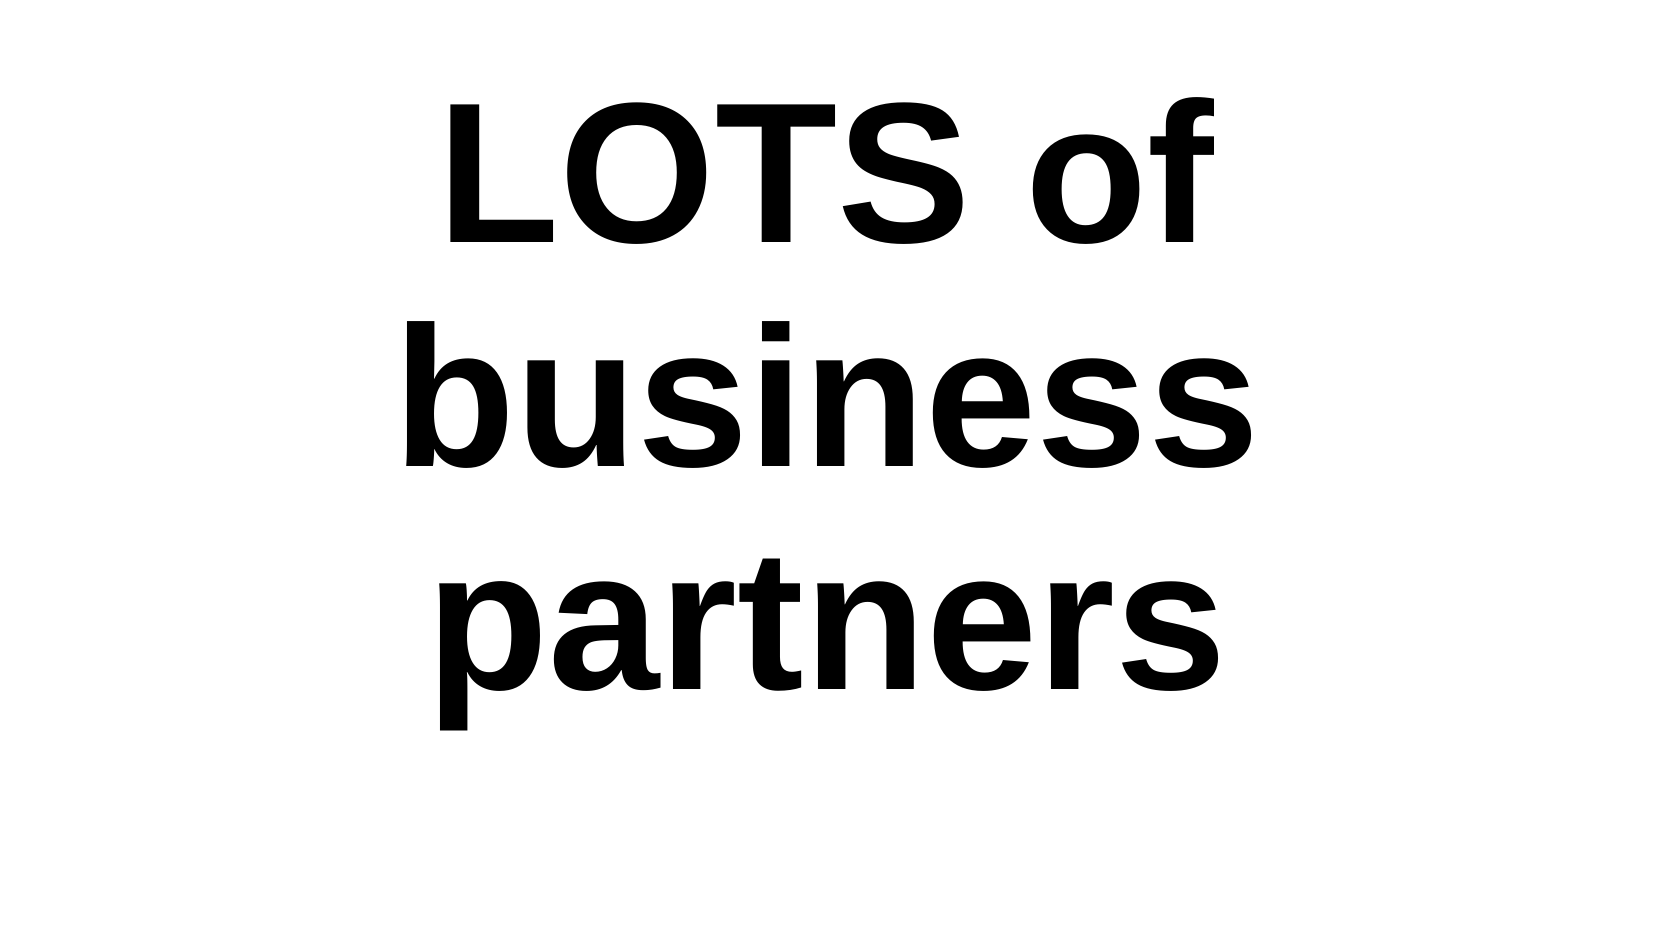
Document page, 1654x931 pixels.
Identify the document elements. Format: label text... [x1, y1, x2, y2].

subtitle LOTS of business partners [82, 37, 1571, 757]
